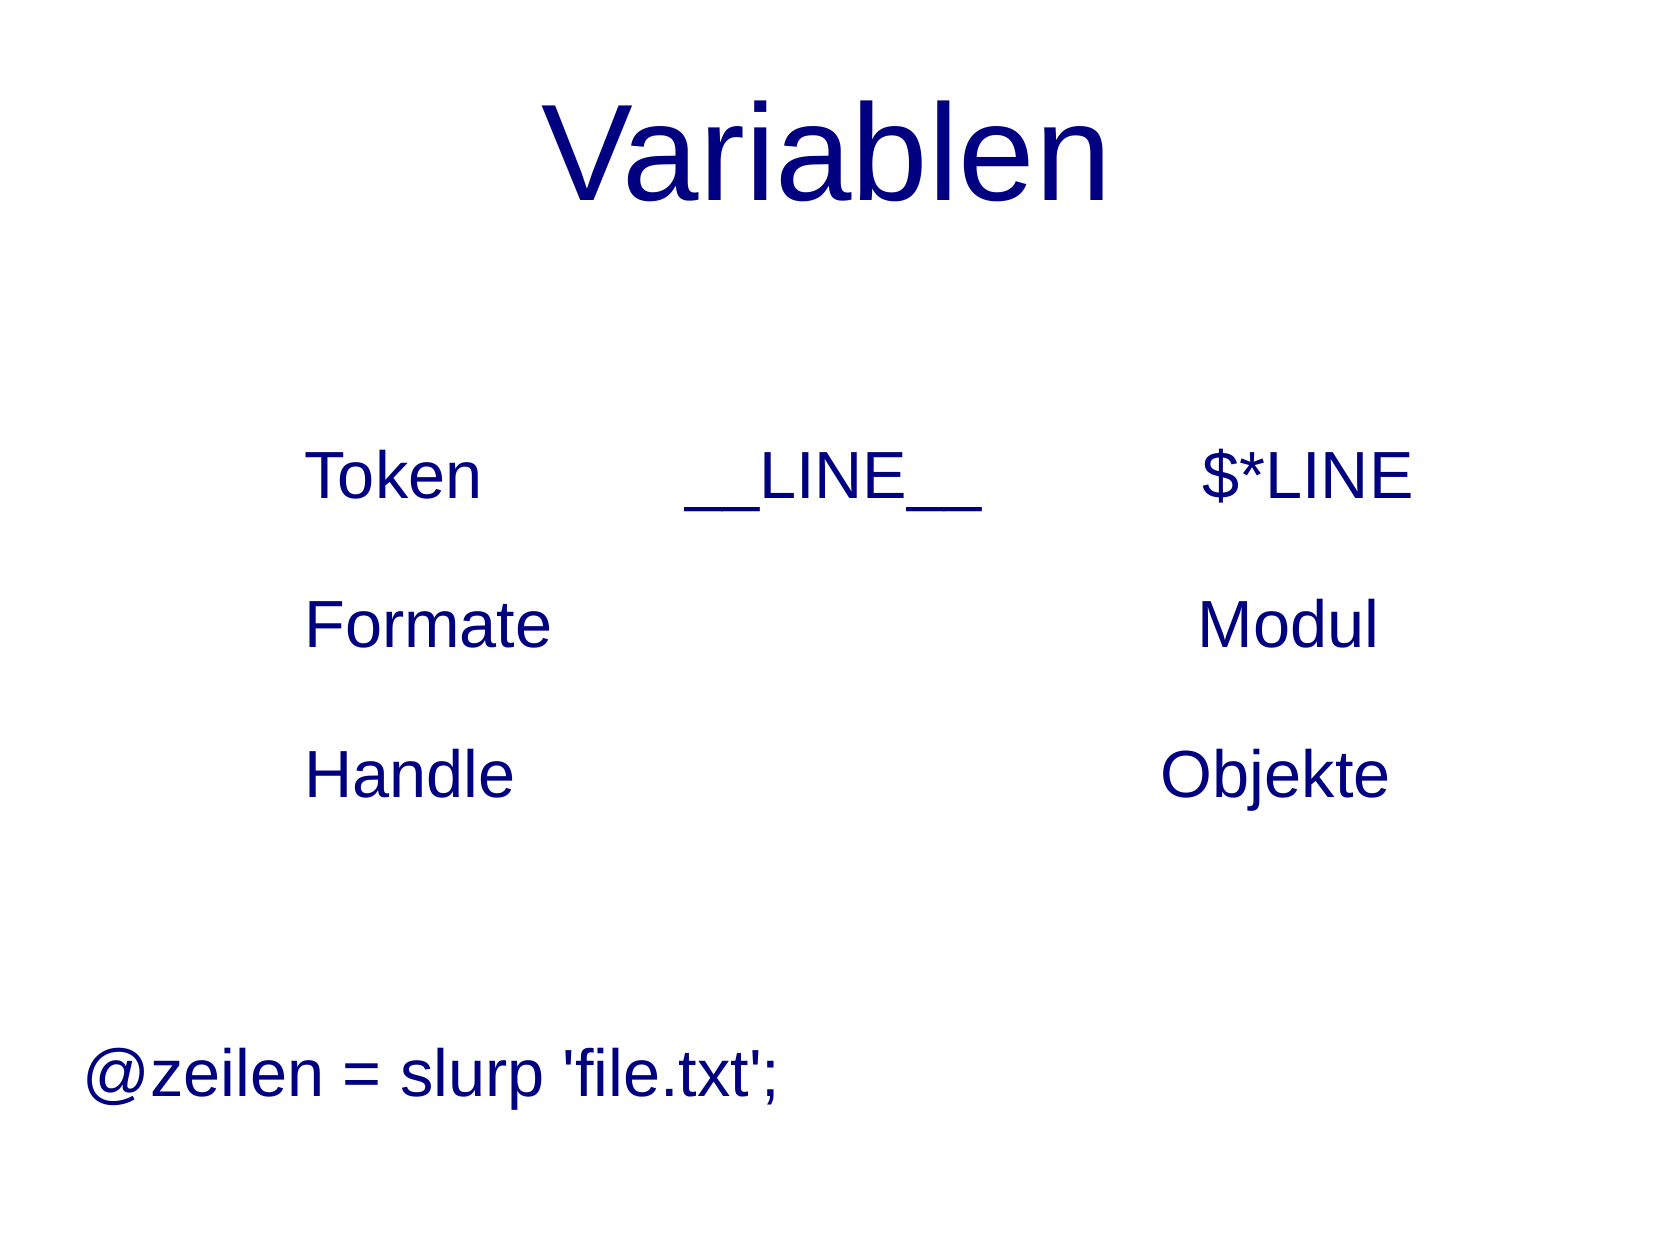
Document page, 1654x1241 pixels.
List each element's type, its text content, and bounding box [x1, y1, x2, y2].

subtitle Token __LINE__ $*LINE Formate Modul Handle Objekte @zeilen = slurp 'file.txt'; [82, 288, 1571, 1111]
title Variablen [82, 49, 1571, 257]
